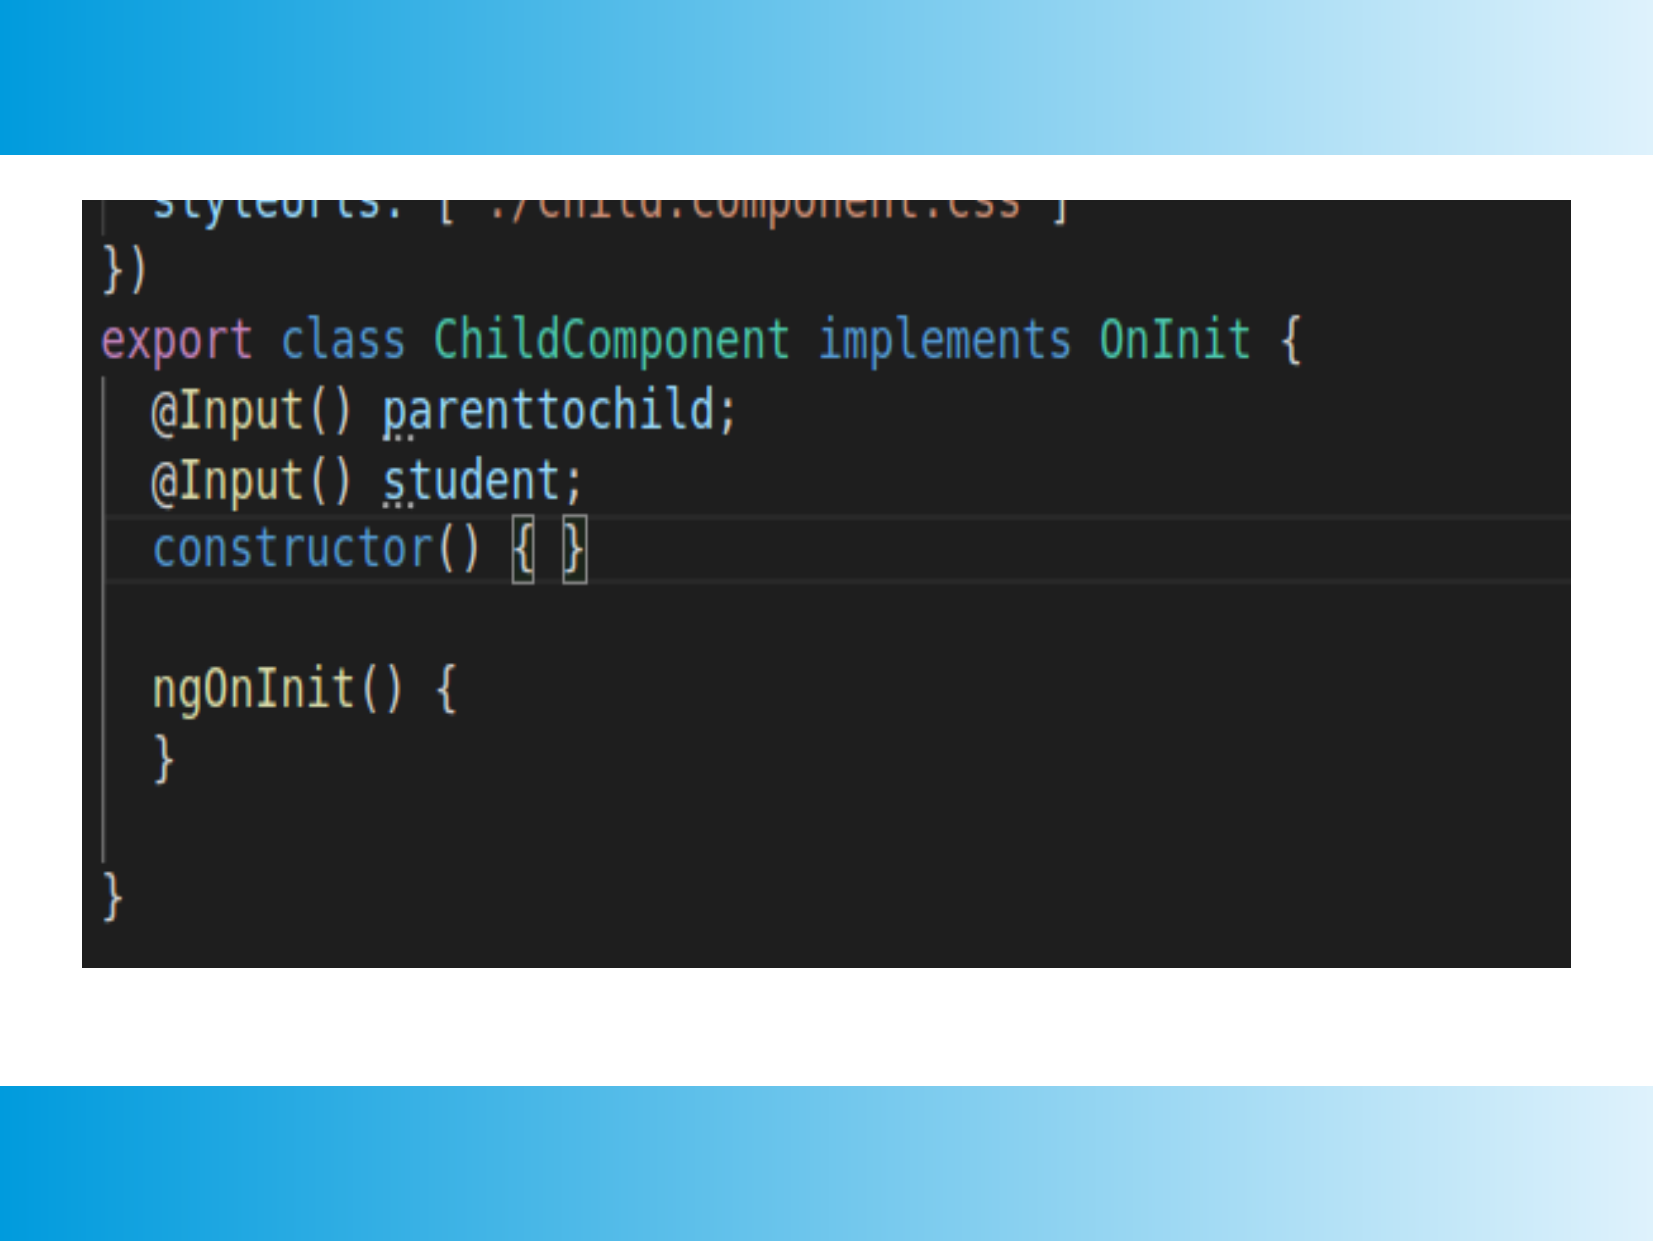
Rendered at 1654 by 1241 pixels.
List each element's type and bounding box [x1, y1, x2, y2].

picture [82, 200, 1571, 968]
